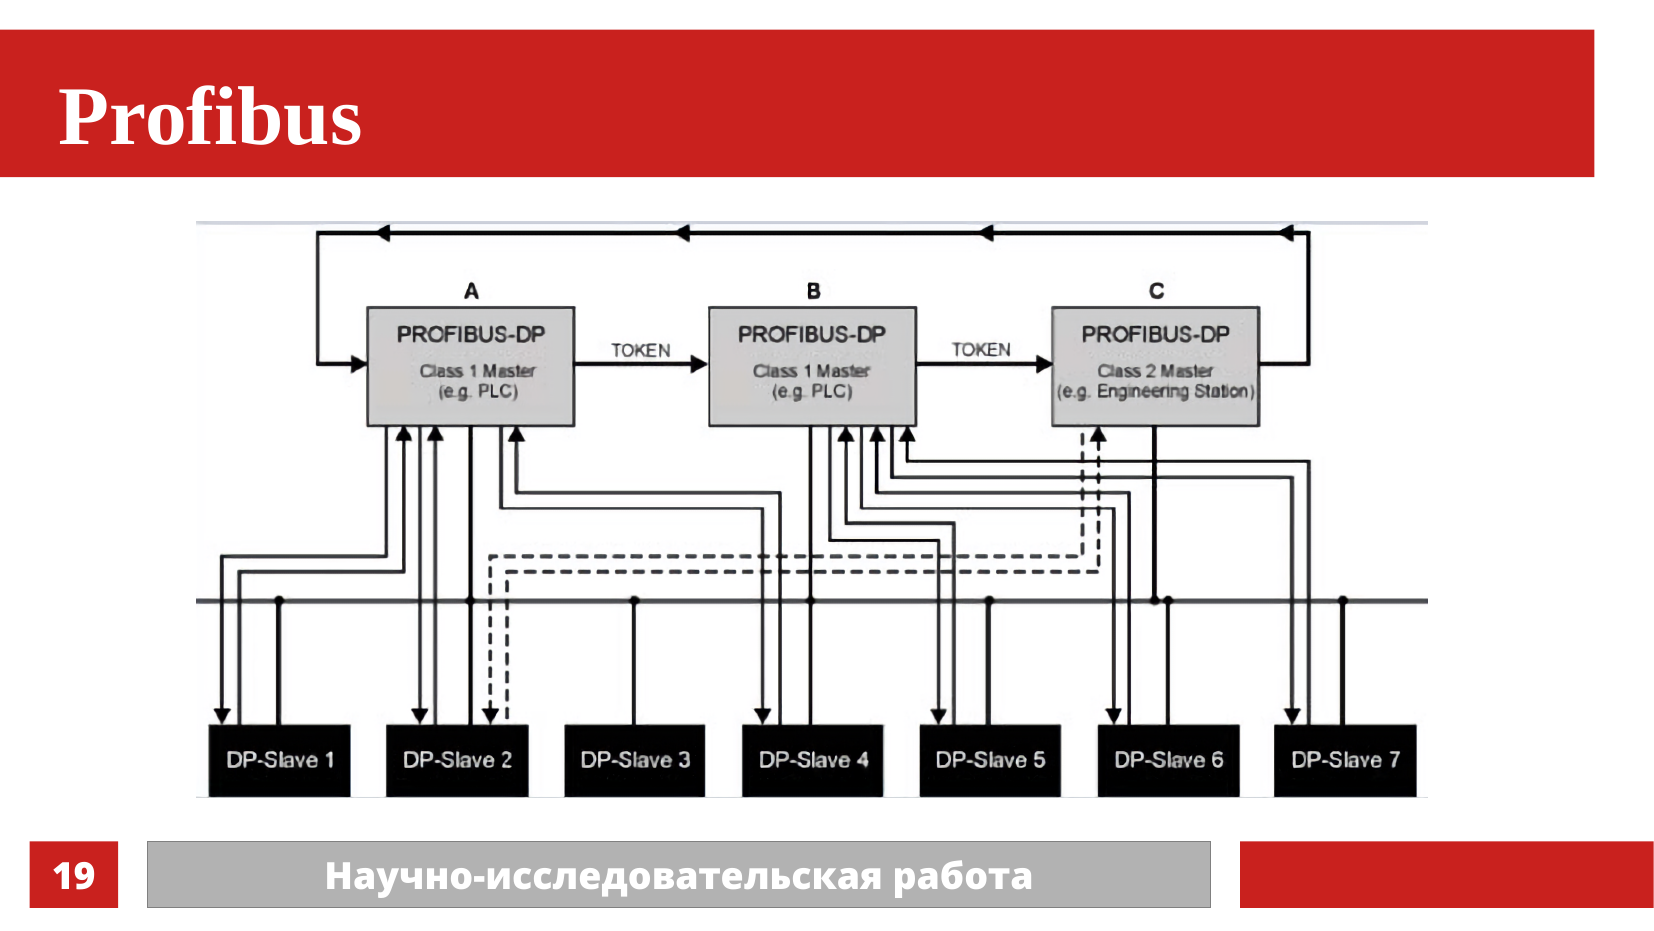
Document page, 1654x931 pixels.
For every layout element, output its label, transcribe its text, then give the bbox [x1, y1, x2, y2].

title Profibus [59, 44, 1595, 163]
picture [196, 221, 1428, 798]
